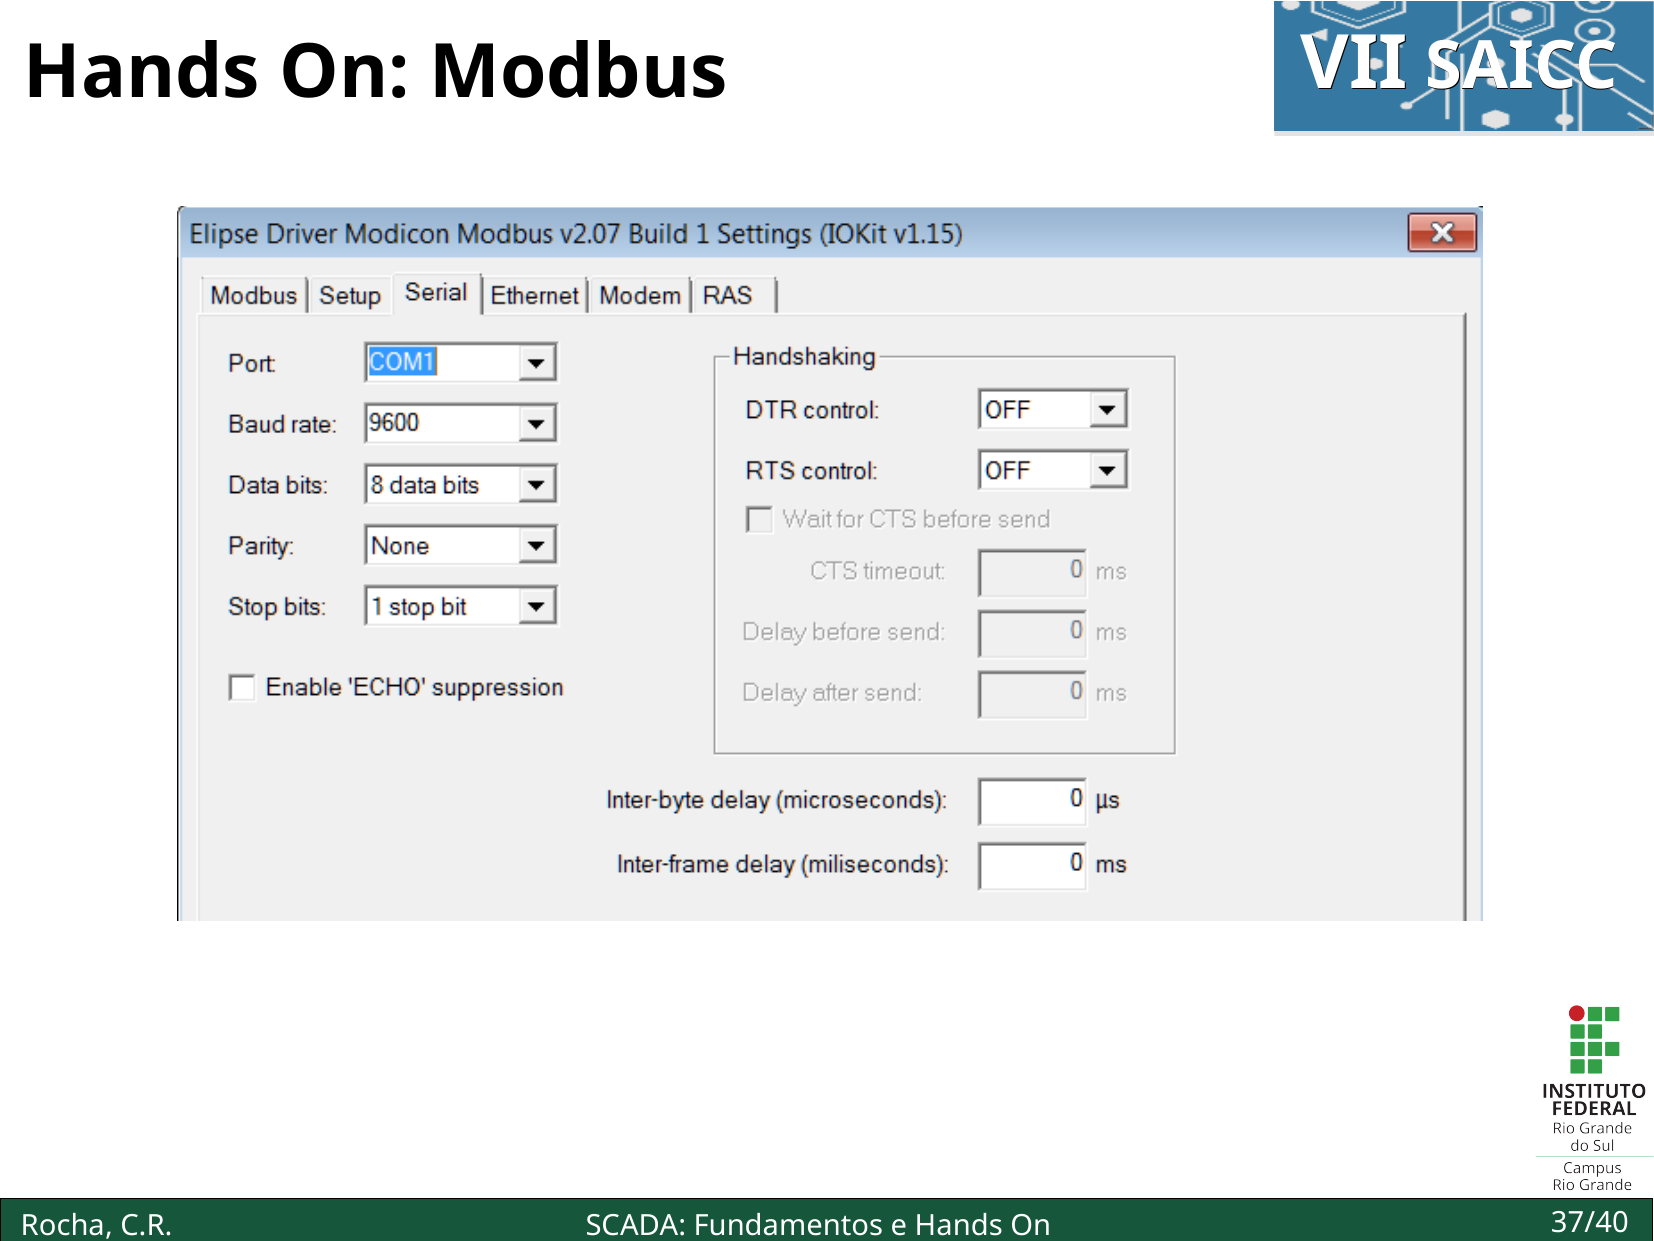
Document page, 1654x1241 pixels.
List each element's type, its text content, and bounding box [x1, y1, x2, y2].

picture [1274, 1, 1654, 131]
title Hands On: Modbus [23, 23, 1247, 113]
picture [177, 206, 1483, 921]
picture [1535, 1003, 1654, 1194]
